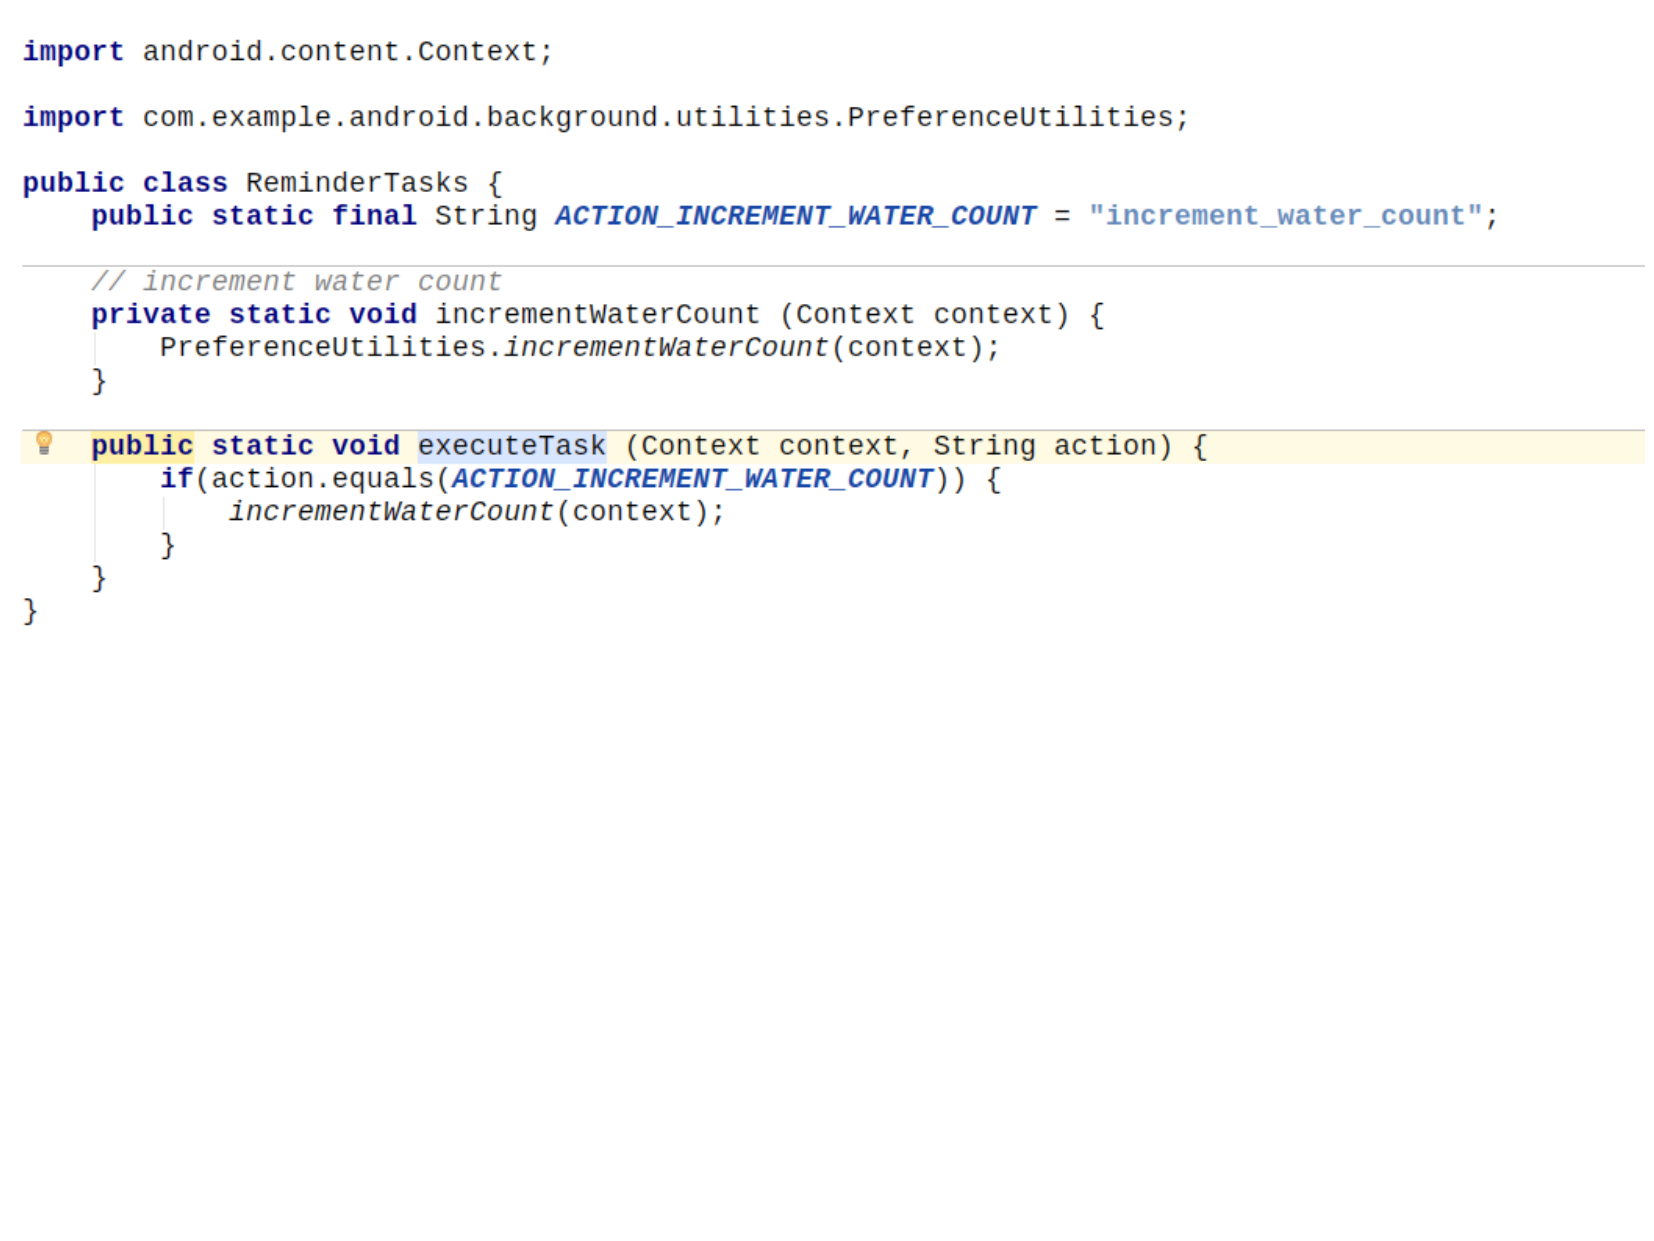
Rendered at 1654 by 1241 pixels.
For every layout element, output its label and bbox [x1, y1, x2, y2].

picture [21, 23, 1645, 691]
